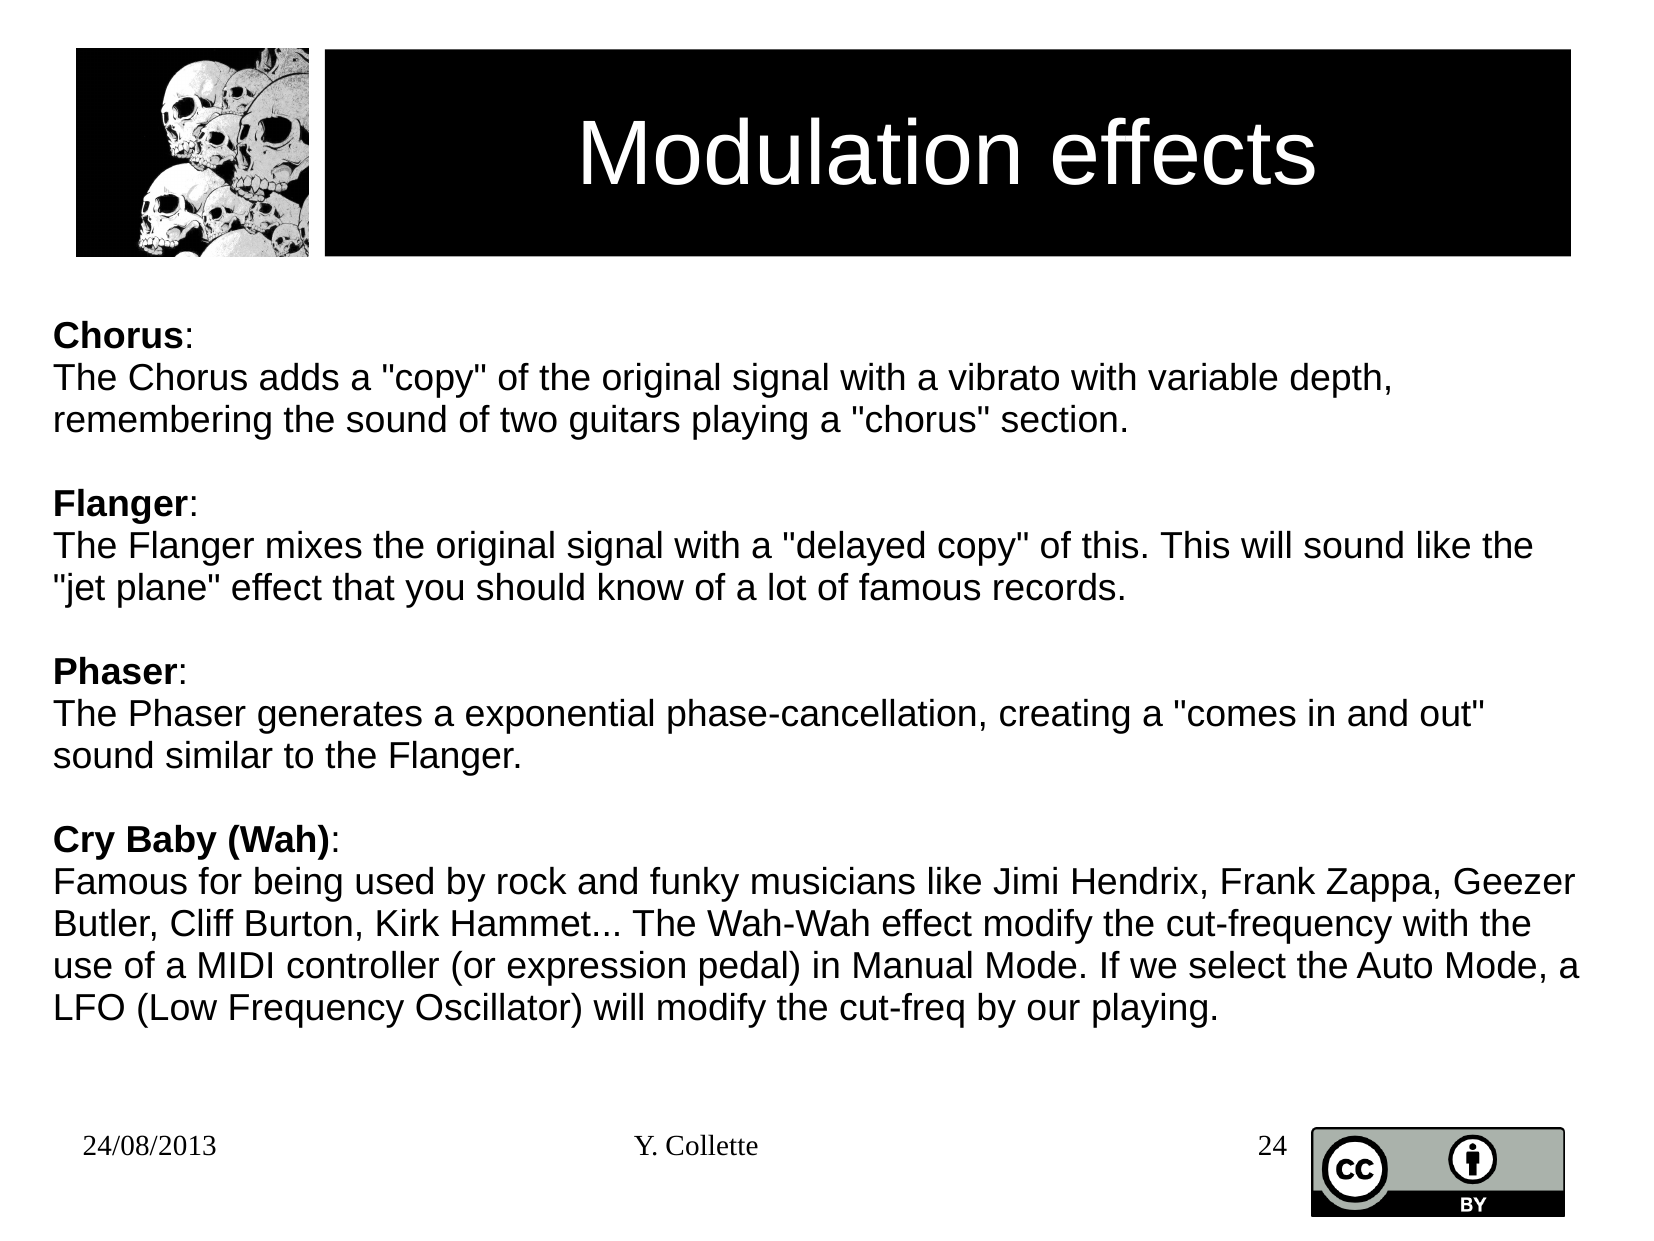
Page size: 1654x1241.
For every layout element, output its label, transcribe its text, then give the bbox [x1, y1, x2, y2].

picture [1311, 1127, 1565, 1217]
text_box Chorus: The Chorus adds a "copy" of the original signal with a vibrato with variable depth, remembering the sound of two guitars playing a "chorus" section. Flanger: The Flanger mixes the original signal with a "delayed copy" of this. This will sound like the "jet plane" effect that you should know of a lot of famous records. Phaser: The Phaser generates a exponential phase-cancellation, creating a "comes in and out" sound similar to the Flanger. Cry Baby (Wah): Famous for being used by rock and funky musicians like Jimi Hendrix, Frank Zappa, Geezer Butler, Cliff Burton, Kirk Hammet... The Wah-Wah effect modify the cut-frequency with the use of a MIDI controller (or expression pedal) in Manual Mode. If we select the Auto Mode, a LFO (Low Frequency Oscillator) will modify the cut-freq by our playing. [38, 307, 1613, 1078]
title Modulation effects [324, 49, 1571, 257]
picture [76, 48, 309, 257]
